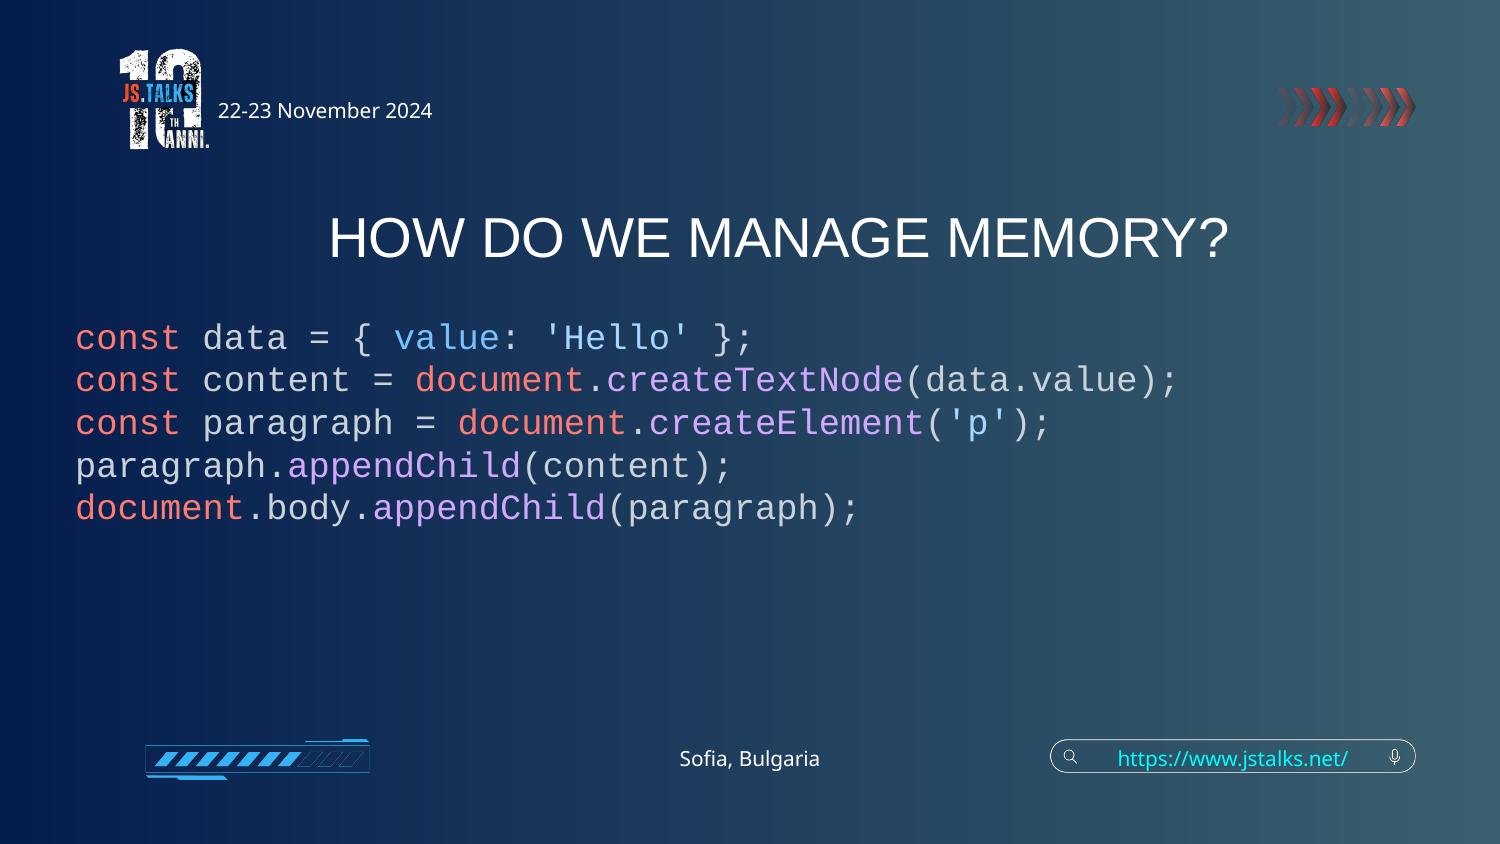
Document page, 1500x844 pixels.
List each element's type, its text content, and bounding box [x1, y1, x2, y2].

text_box [65, 0, 258, 231]
text_box [145, 739, 370, 780]
text_box [1050, 739, 1416, 773]
text_box Sofia, Bulgaria [654, 744, 846, 772]
text_box [1277, 88, 1416, 126]
text_box 22-23 November 2024 [217, 95, 507, 123]
text_box const data = { value: 'Hello' }; const content = document.createTextNode(data.value); const paragraph = document.createElement('p'); paragraph.appendChild(content); document.body.appendChild(paragraph); [0, 313, 1500, 572]
text_box HOW DO WE MANAGE MEMORY? [328, 183, 1233, 269]
text_box https://www.jstalks.net/ [1103, 744, 1362, 772]
